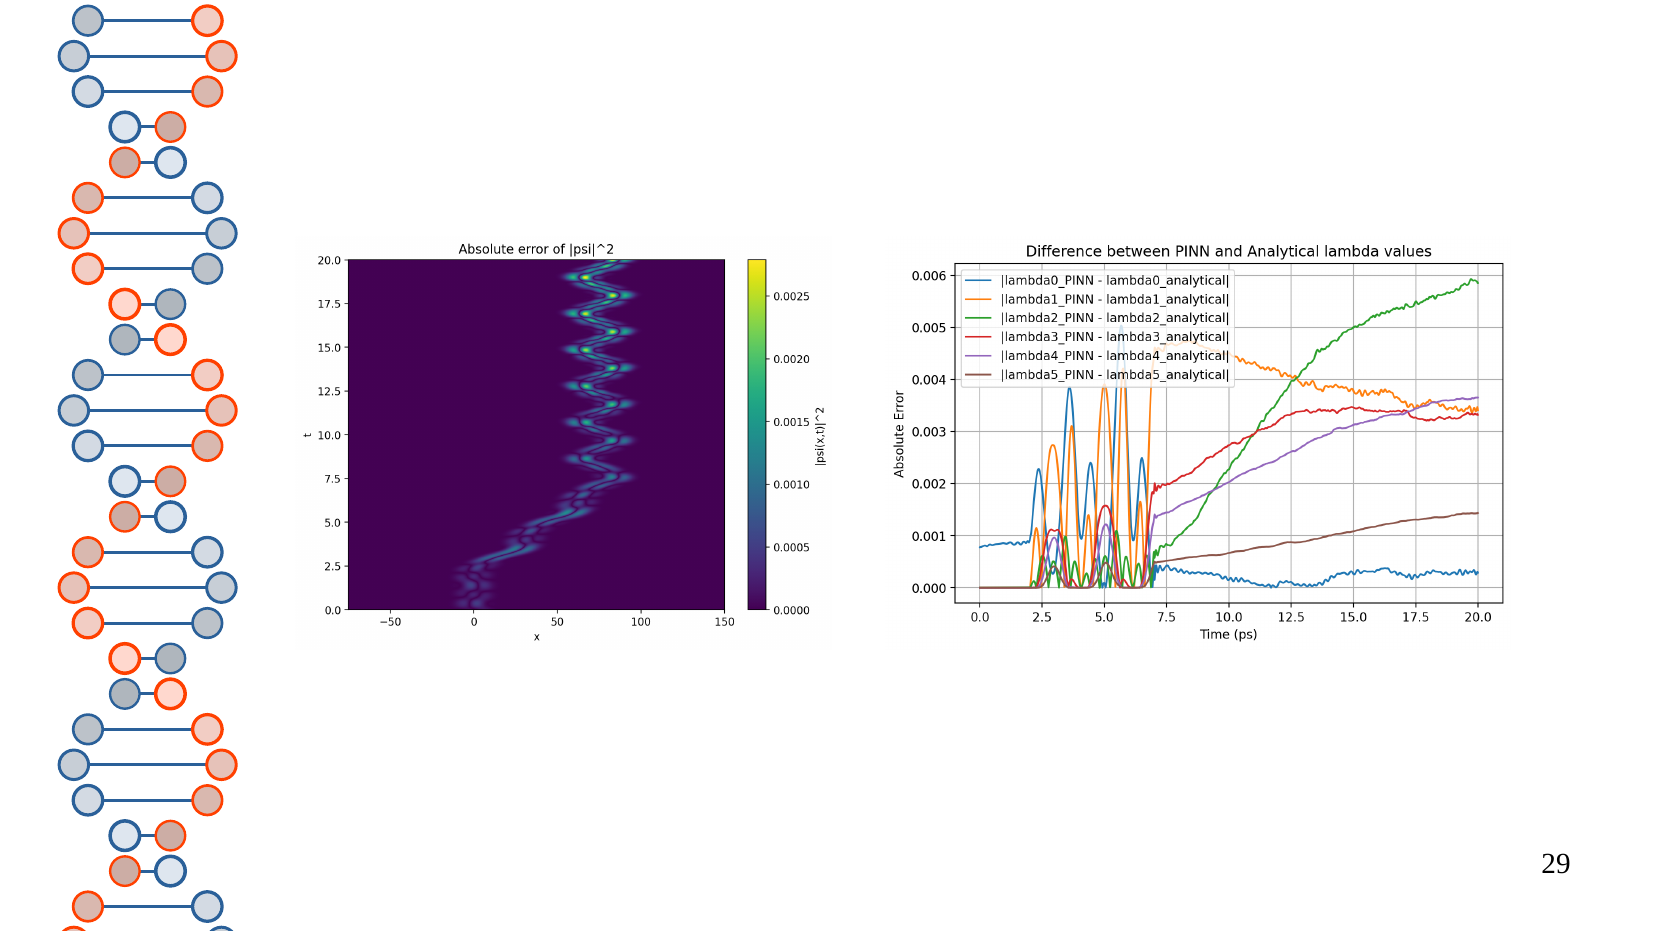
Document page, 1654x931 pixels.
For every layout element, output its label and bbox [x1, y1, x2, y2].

picture [885, 236, 1511, 650]
picture [295, 236, 832, 650]
